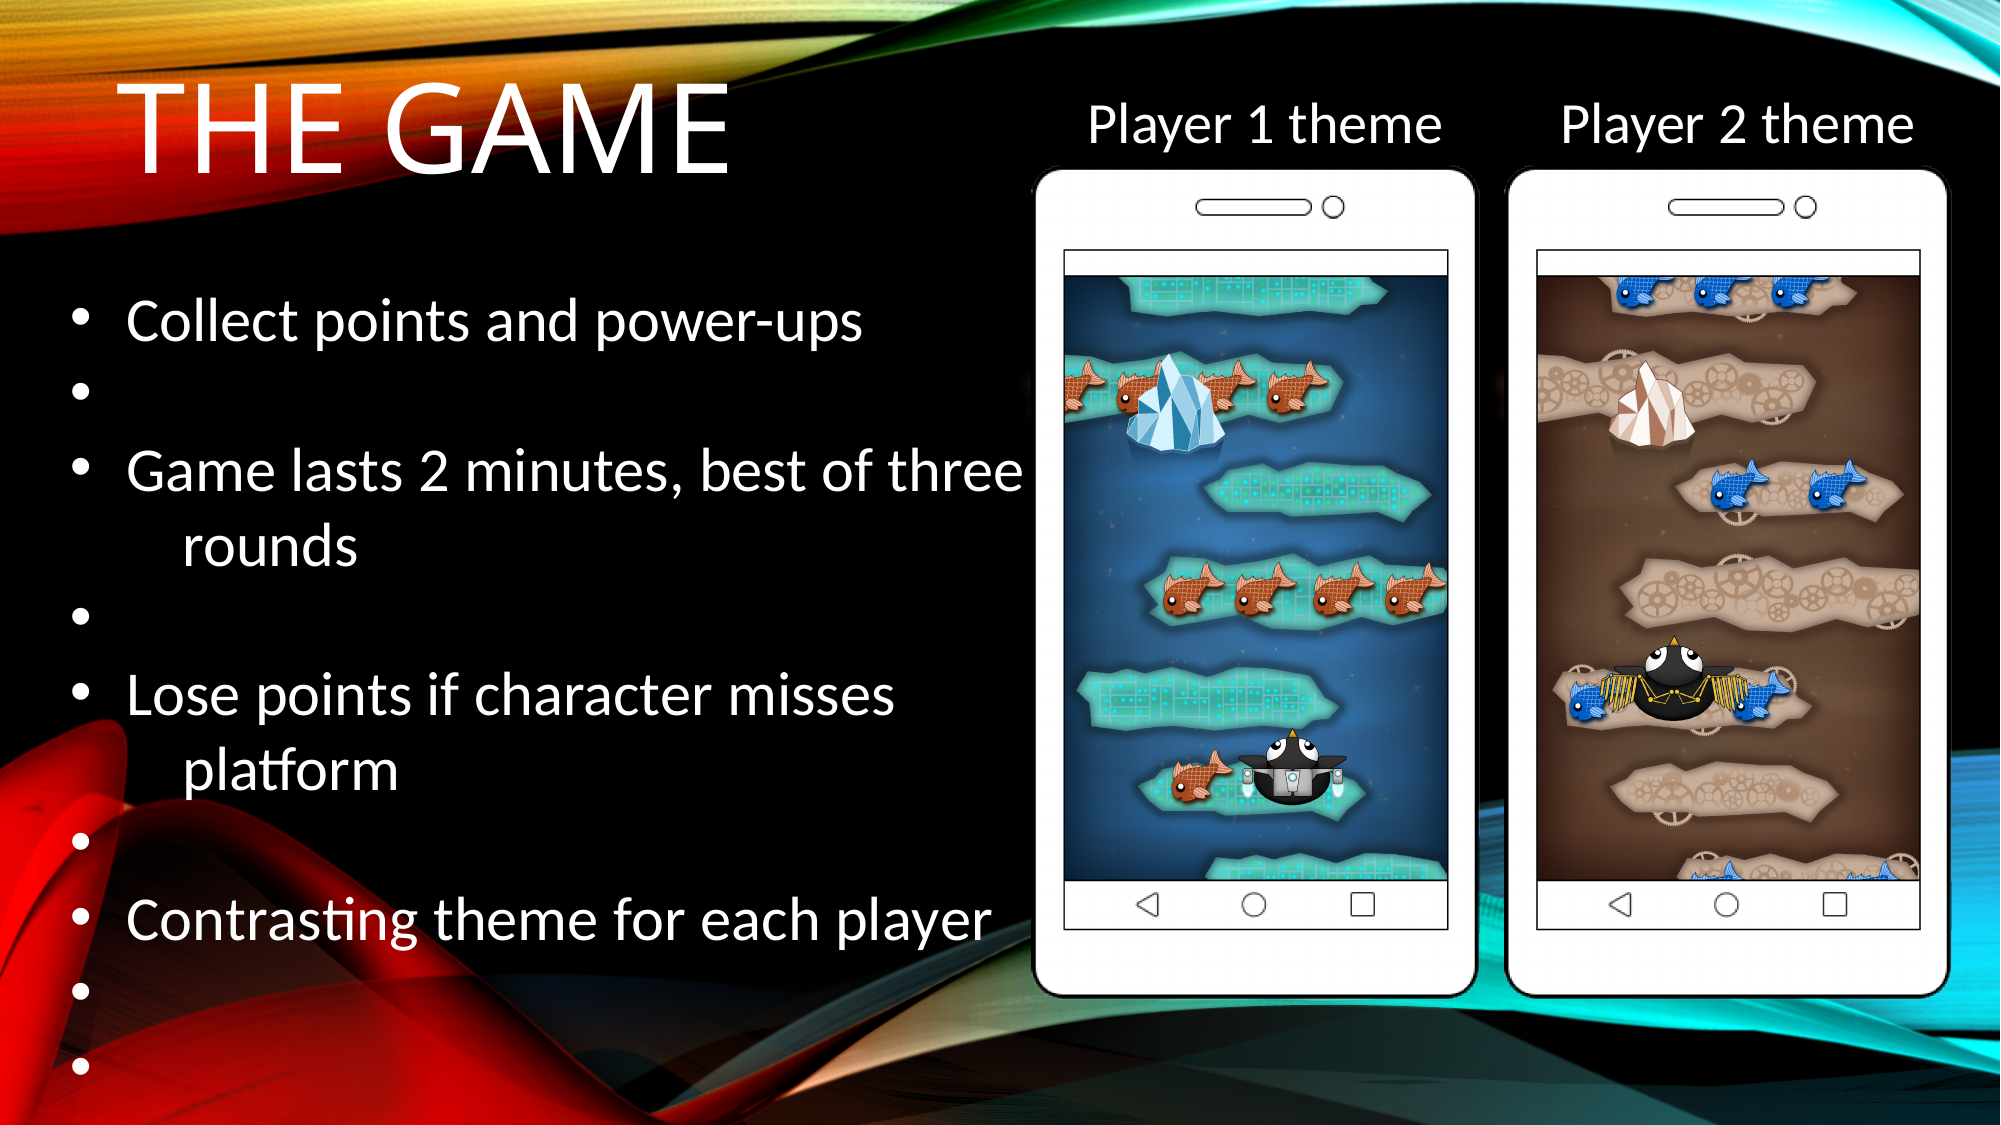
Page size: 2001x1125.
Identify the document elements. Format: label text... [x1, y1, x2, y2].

text_box Collect points and power-ups Game lasts 2 minutes, best of three rounds Lose points if character misses platform Contrasting theme for each player [55, 196, 1071, 1125]
text_box Player 1 theme [1047, 78, 1485, 149]
picture [1011, 149, 1965, 1016]
title The game [101, 58, 1343, 196]
text_box Player 2 theme [1519, 78, 1957, 149]
